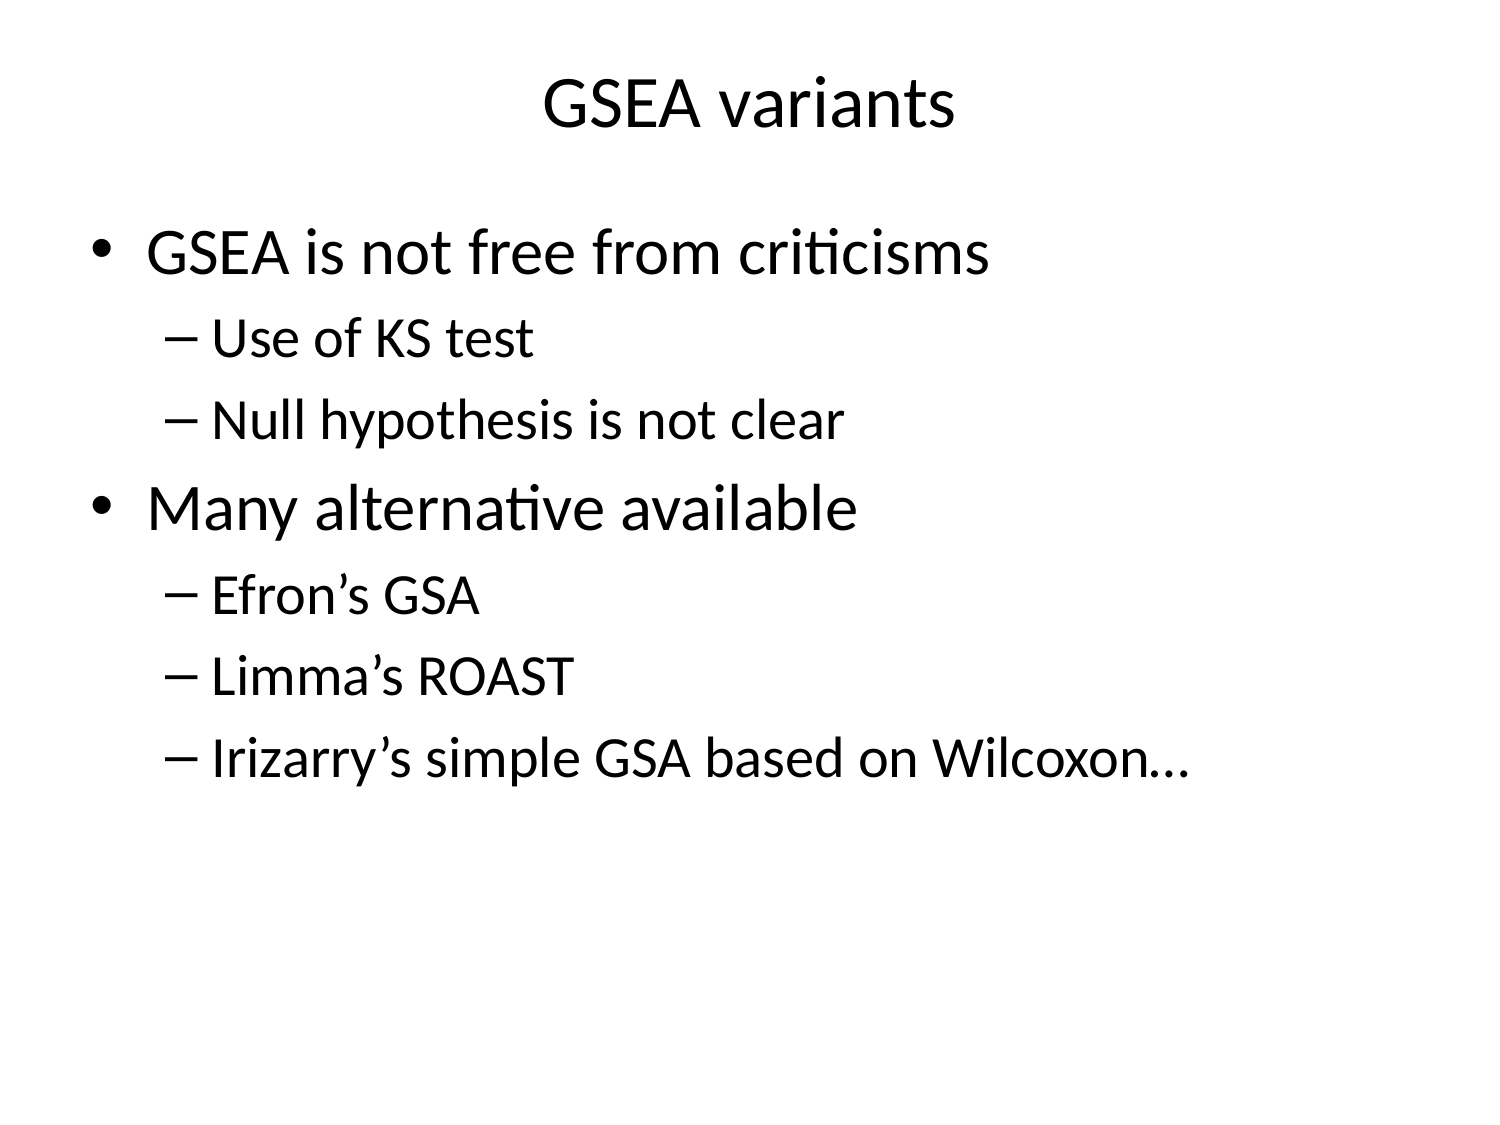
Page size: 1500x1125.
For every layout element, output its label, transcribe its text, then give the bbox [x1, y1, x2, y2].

title GSEA variants [75, 45, 1425, 150]
list GSEA is not free from criticisms Use of KS test Null hypothesis is not clear Many alternative available Efron’s GSA Limma’s ROAST Irizarry’s simple GSA based on Wilcoxon… [75, 200, 1425, 1005]
